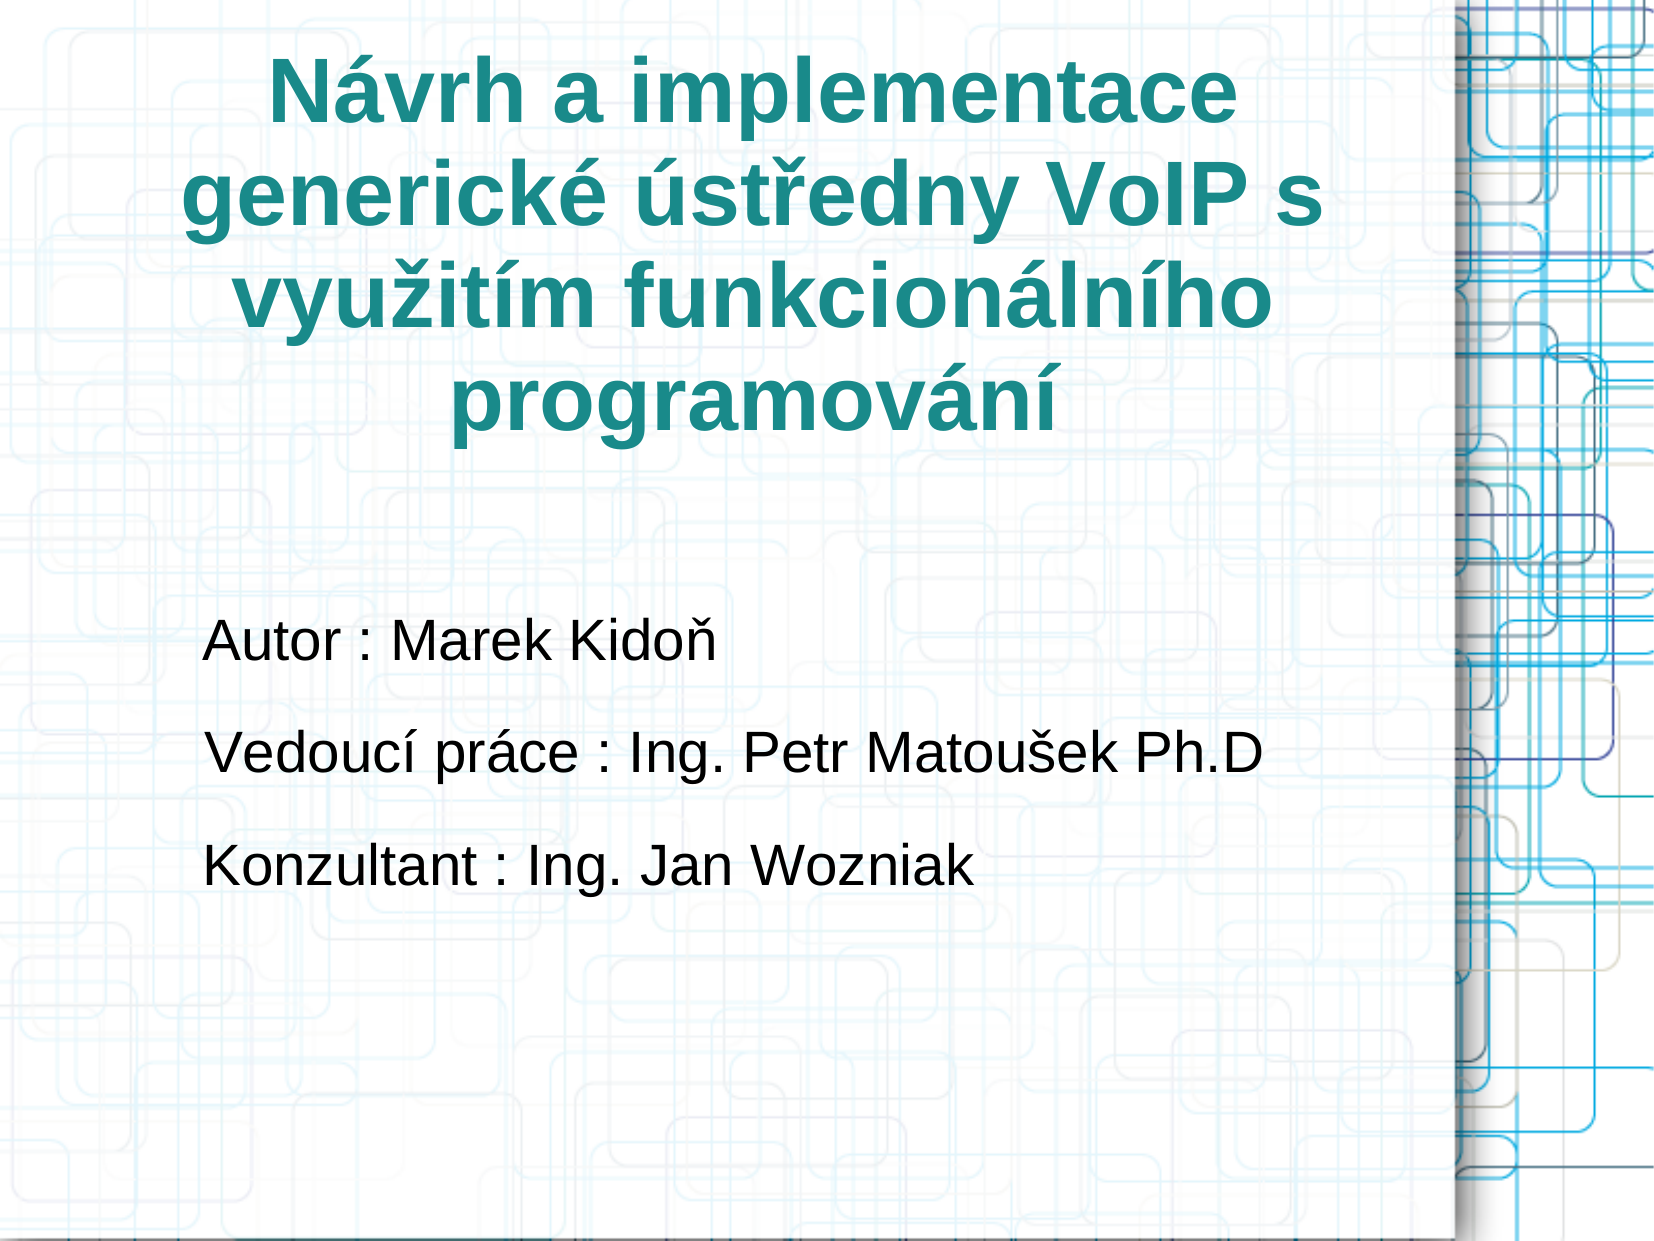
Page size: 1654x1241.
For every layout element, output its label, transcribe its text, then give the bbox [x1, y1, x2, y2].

text_box Konzultant : Ing. Jan Wozniak [187, 825, 991, 905]
text_box Autor : Marek Kidoň [187, 600, 826, 680]
text_box Vedoucí práce : Ing. Petr Matoušek Ph.D [189, 712, 1281, 793]
title Návrh a implementace generické ústředny VoIP s využitím funkcionálního programování [75, 39, 1434, 451]
picture [0, 0, 1654, 1241]
